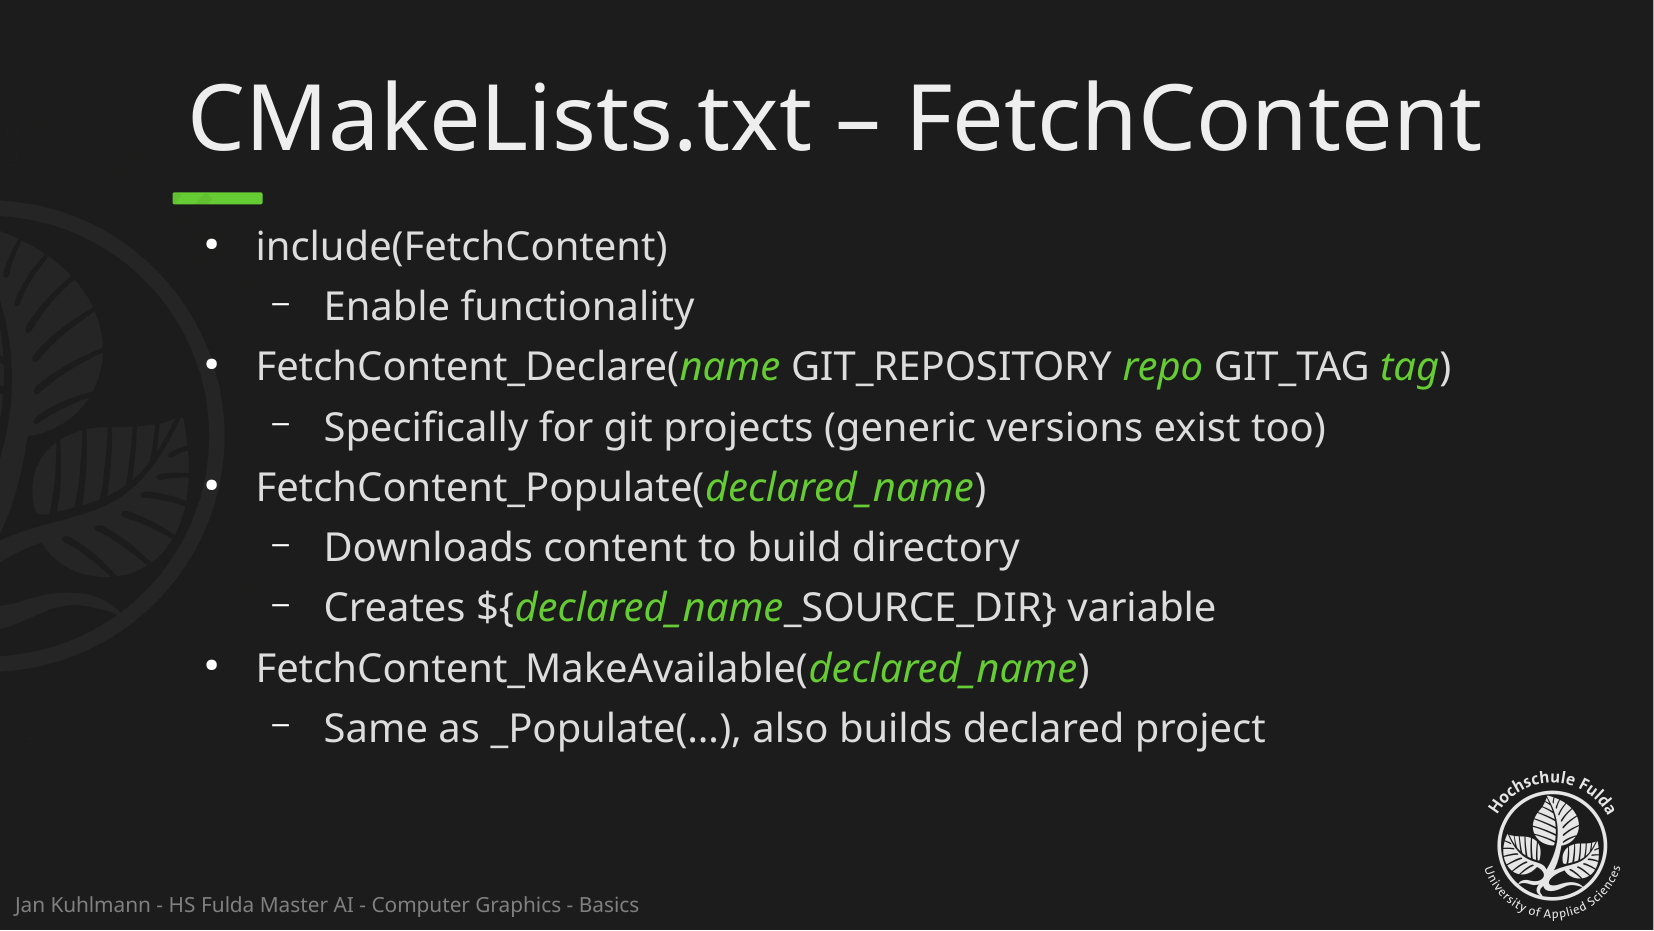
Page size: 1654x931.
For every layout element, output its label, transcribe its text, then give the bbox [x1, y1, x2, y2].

title CMakeLists.txt – FetchContent [187, 37, 1571, 193]
picture [1485, 771, 1620, 921]
list include(FetchContent) Enable functionality FetchContent_Declare(name GIT_REPOSITORY repo GIT_TAG tag) Specifically for git projects (generic versions exist too) FetchContent_Populate(declared_name) Downloads content to build directory Creates ${declared_name_SOURCE_DIR} variable FetchContent_MakeAvailable(declared_name) Same as _Populate(…), also builds declared project [187, 217, 1571, 758]
